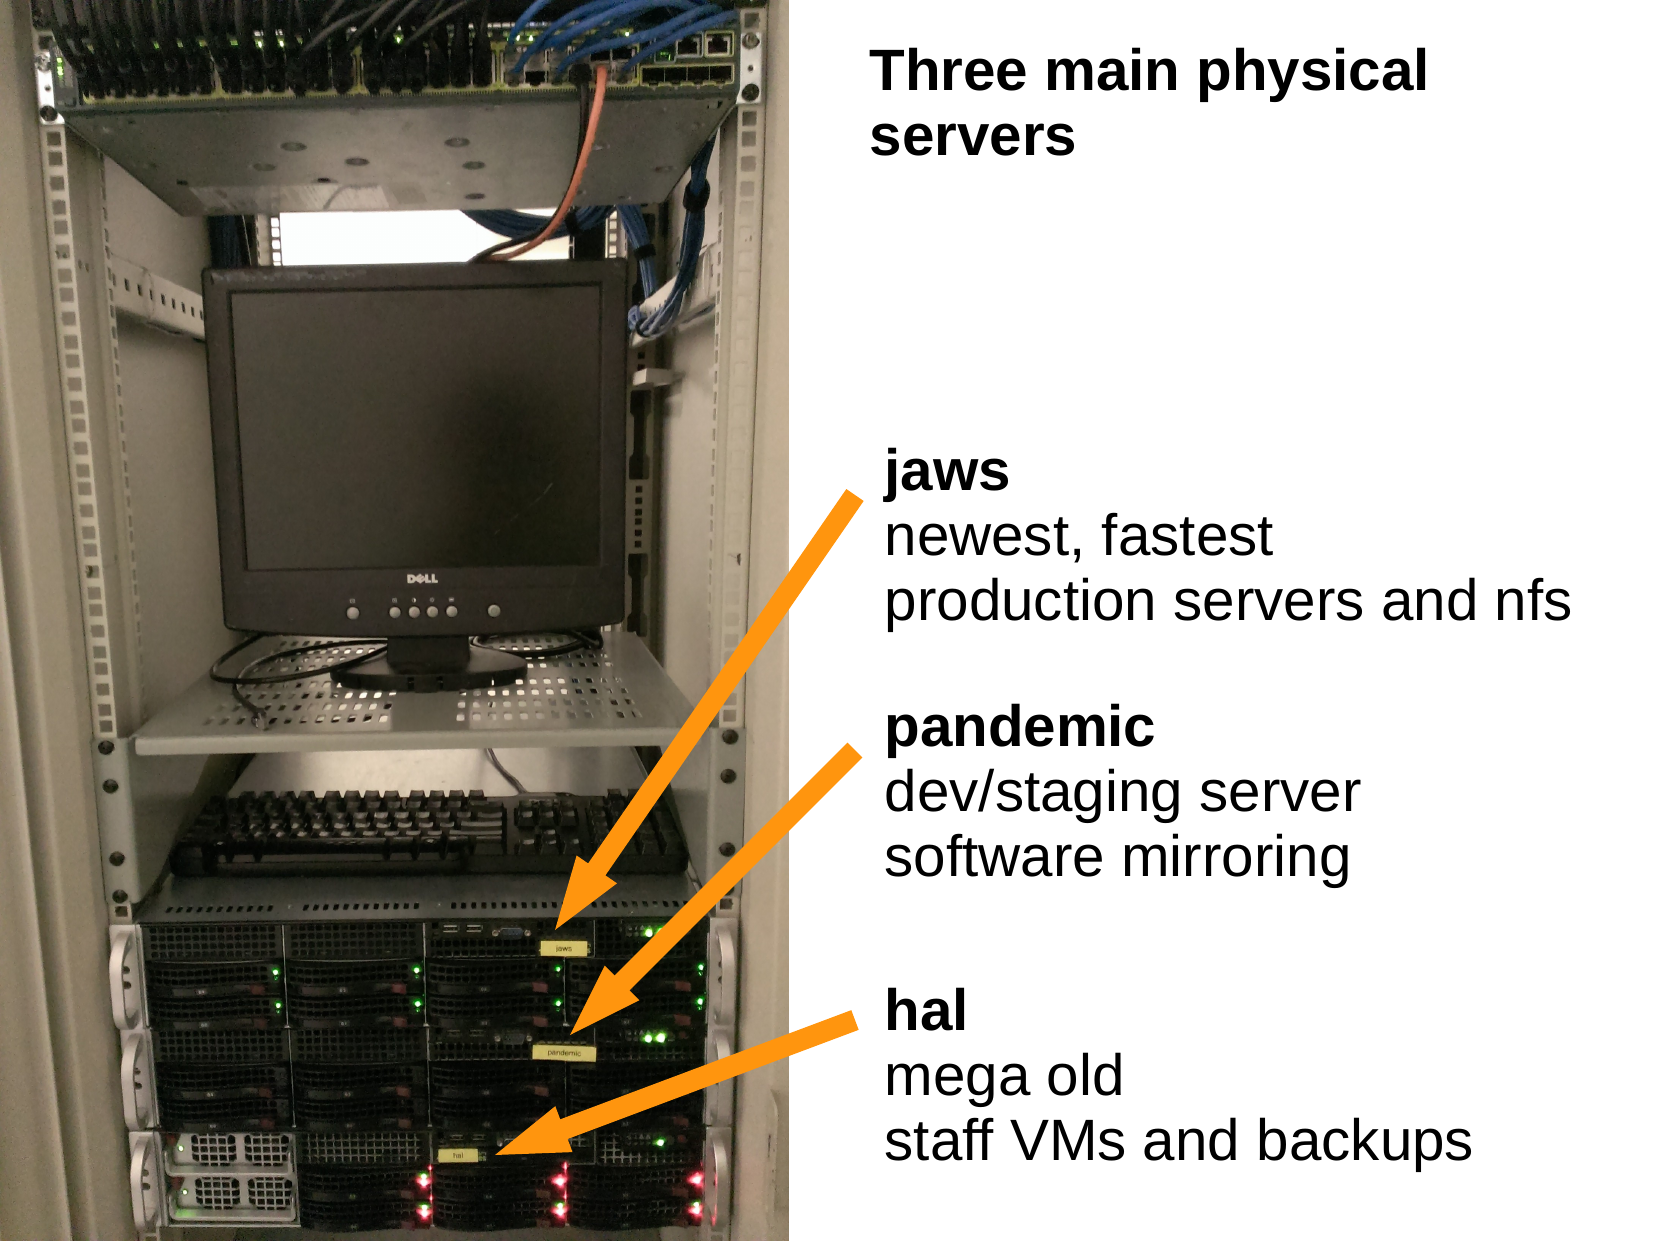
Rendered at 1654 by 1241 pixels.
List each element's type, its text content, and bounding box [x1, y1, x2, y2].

text_box hal mega old staff VMs and backups [870, 970, 1606, 1201]
text_box pandemic dev/staging server software mirroring [870, 686, 1606, 970]
text_box jaws newest, fastest production servers and nfs [870, 430, 1606, 686]
text_box Three main physical servers [855, 30, 1636, 175]
picture [0, 0, 789, 1241]
